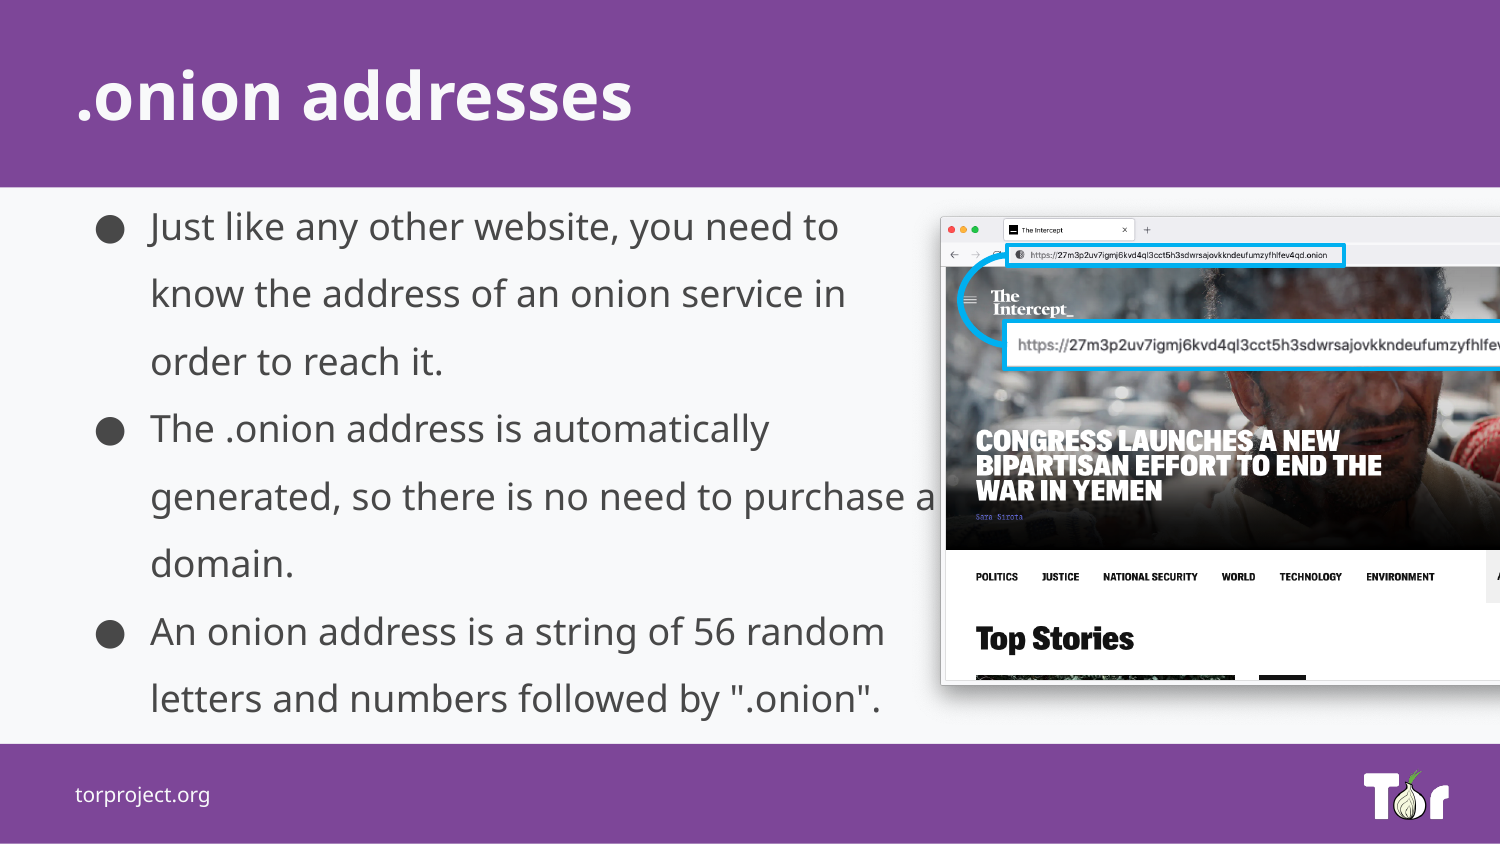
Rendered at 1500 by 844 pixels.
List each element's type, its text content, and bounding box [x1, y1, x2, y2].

picture [1008, 324, 1500, 366]
title .onion addresses [75, 46, 1436, 141]
picture [907, 194, 1500, 729]
picture [1010, 248, 1341, 262]
picture [1364, 768, 1449, 820]
list Just like any other website, you need to know the address of an onion service in order to reach it. The .onion address is automatically generated, so there is no need to purchase a domain. An onion address is a string of 56 random letters and numbers followed by ".onion". [75, 187, 943, 713]
